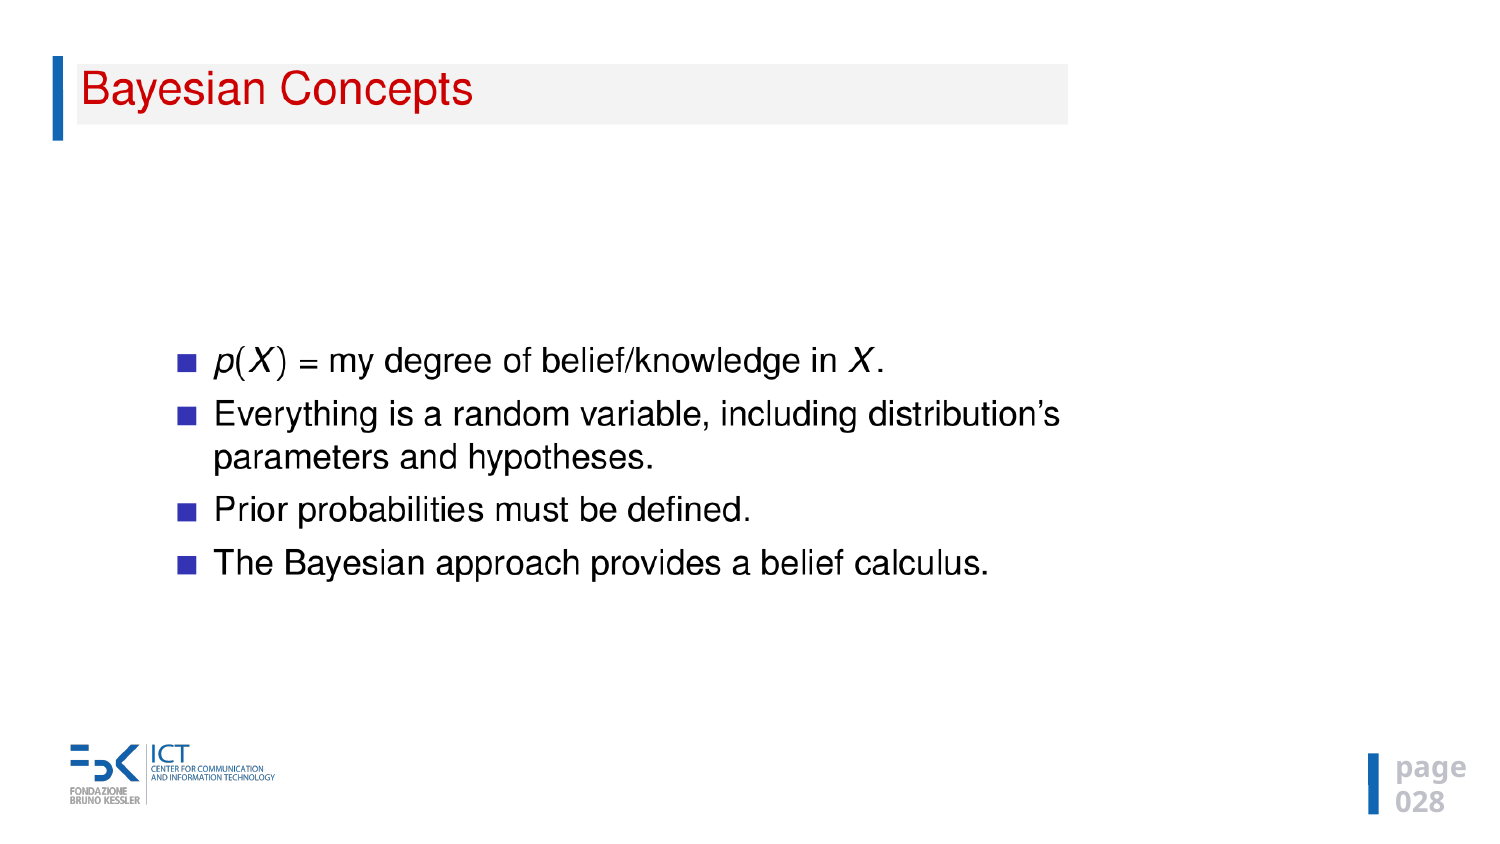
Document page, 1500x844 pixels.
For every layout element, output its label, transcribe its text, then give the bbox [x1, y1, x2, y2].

slide_number page 0<number> [1387, 744, 1500, 823]
picture [77, 64, 1068, 596]
picture [57, 728, 290, 815]
